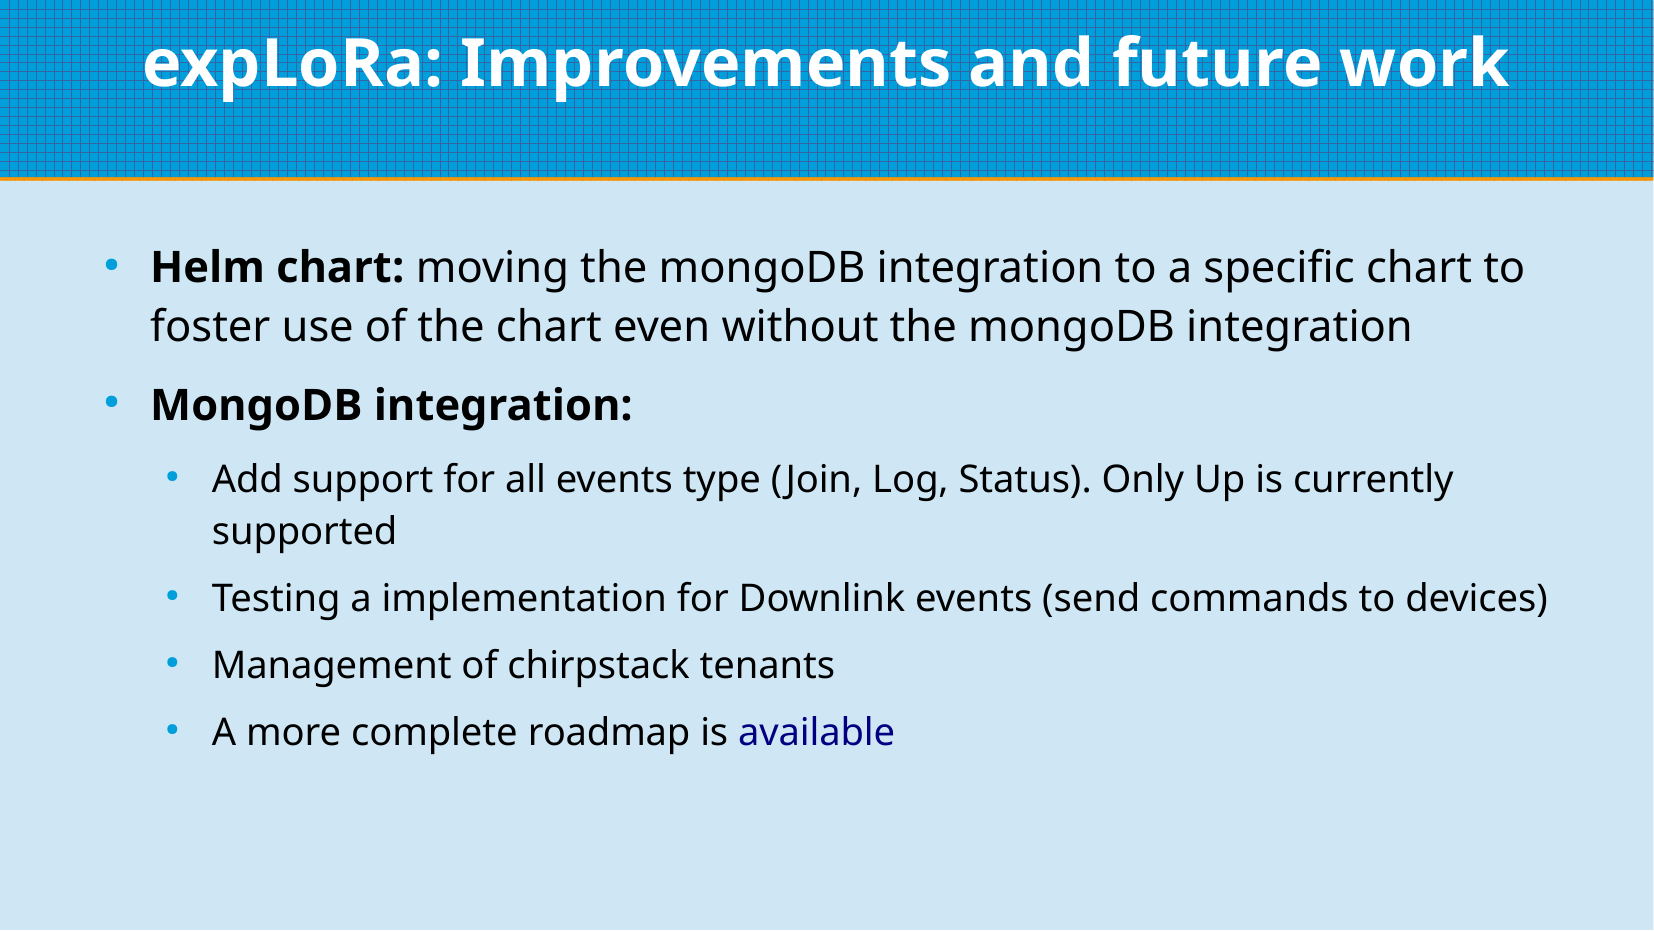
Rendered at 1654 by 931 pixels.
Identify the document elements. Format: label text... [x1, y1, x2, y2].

title expLoRa: Improvements and future work [88, 14, 1565, 171]
list Helm chart: moving the mongoDB integration to a specific chart to foster use of the chart even without the mongoDB integration MongoDB integration: Add support for all events type (Join, Log, Status). Only Up is currently supported Testing a implementation for Downlink events (send commands to devices) Management of chirpstack tenants A more complete roadmap is available [88, 236, 1565, 813]
